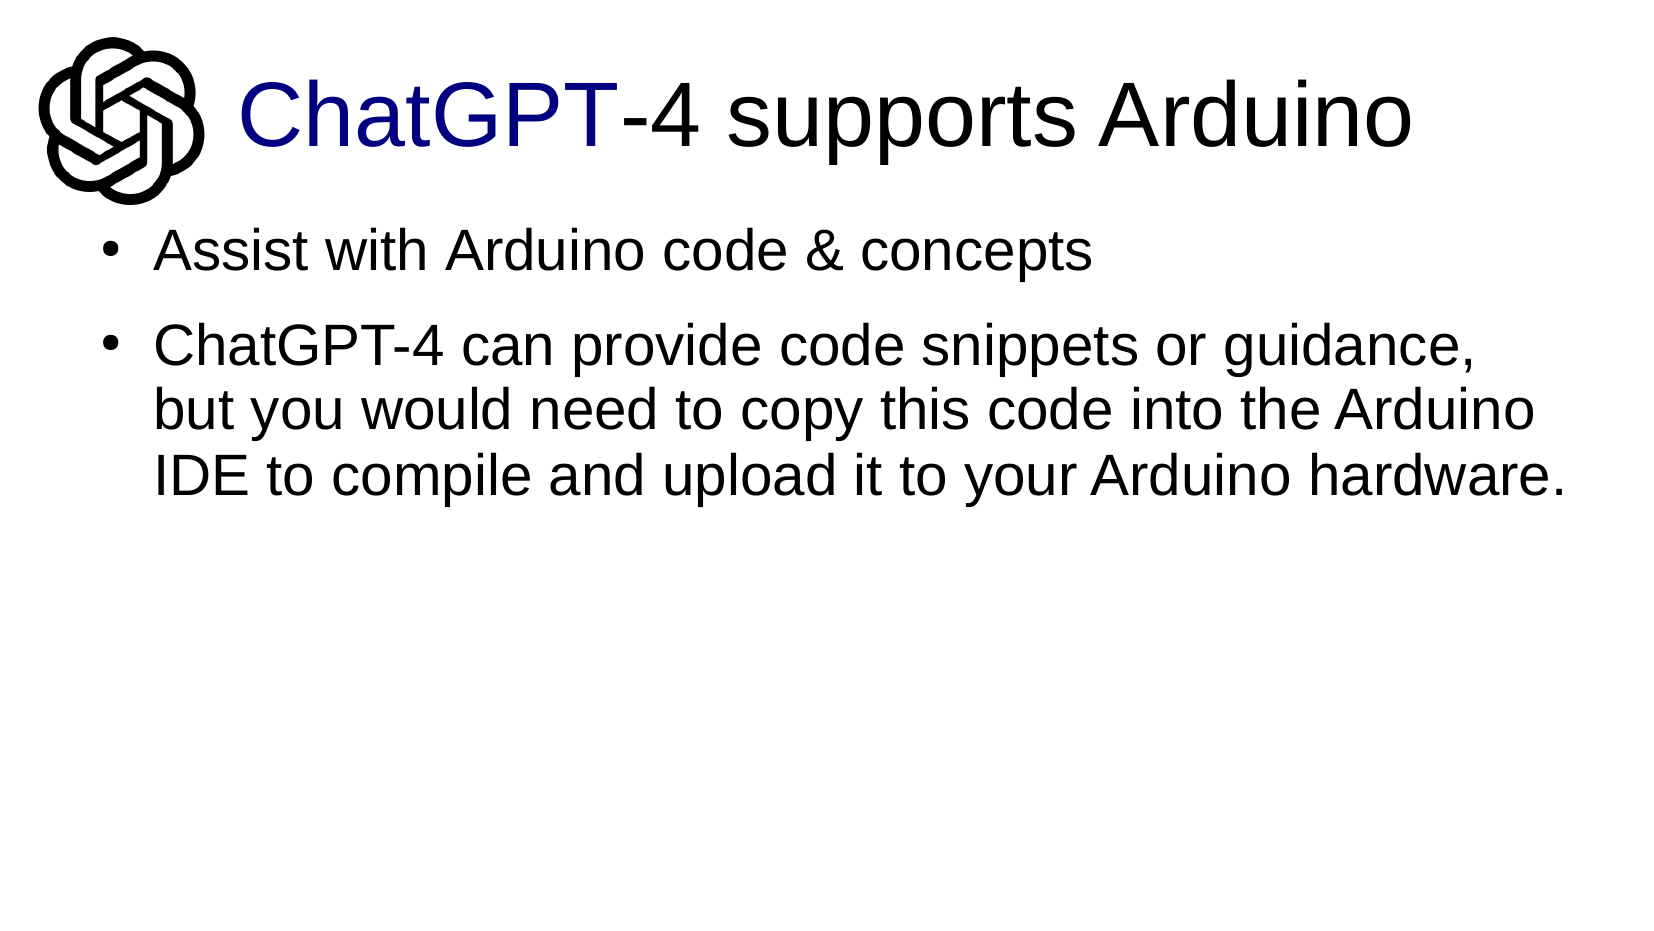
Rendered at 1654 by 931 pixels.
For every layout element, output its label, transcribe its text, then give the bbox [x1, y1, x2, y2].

list Assist with Arduino code & concepts ChatGPT-4 can provide code snippets or guidance, but you would need to copy this code into the Arduino IDE to compile and upload it to your Arduino hardware. [82, 217, 1571, 758]
title ChatGPT-4 supports Arduino [207, 37, 1571, 193]
picture [37, 37, 207, 205]
